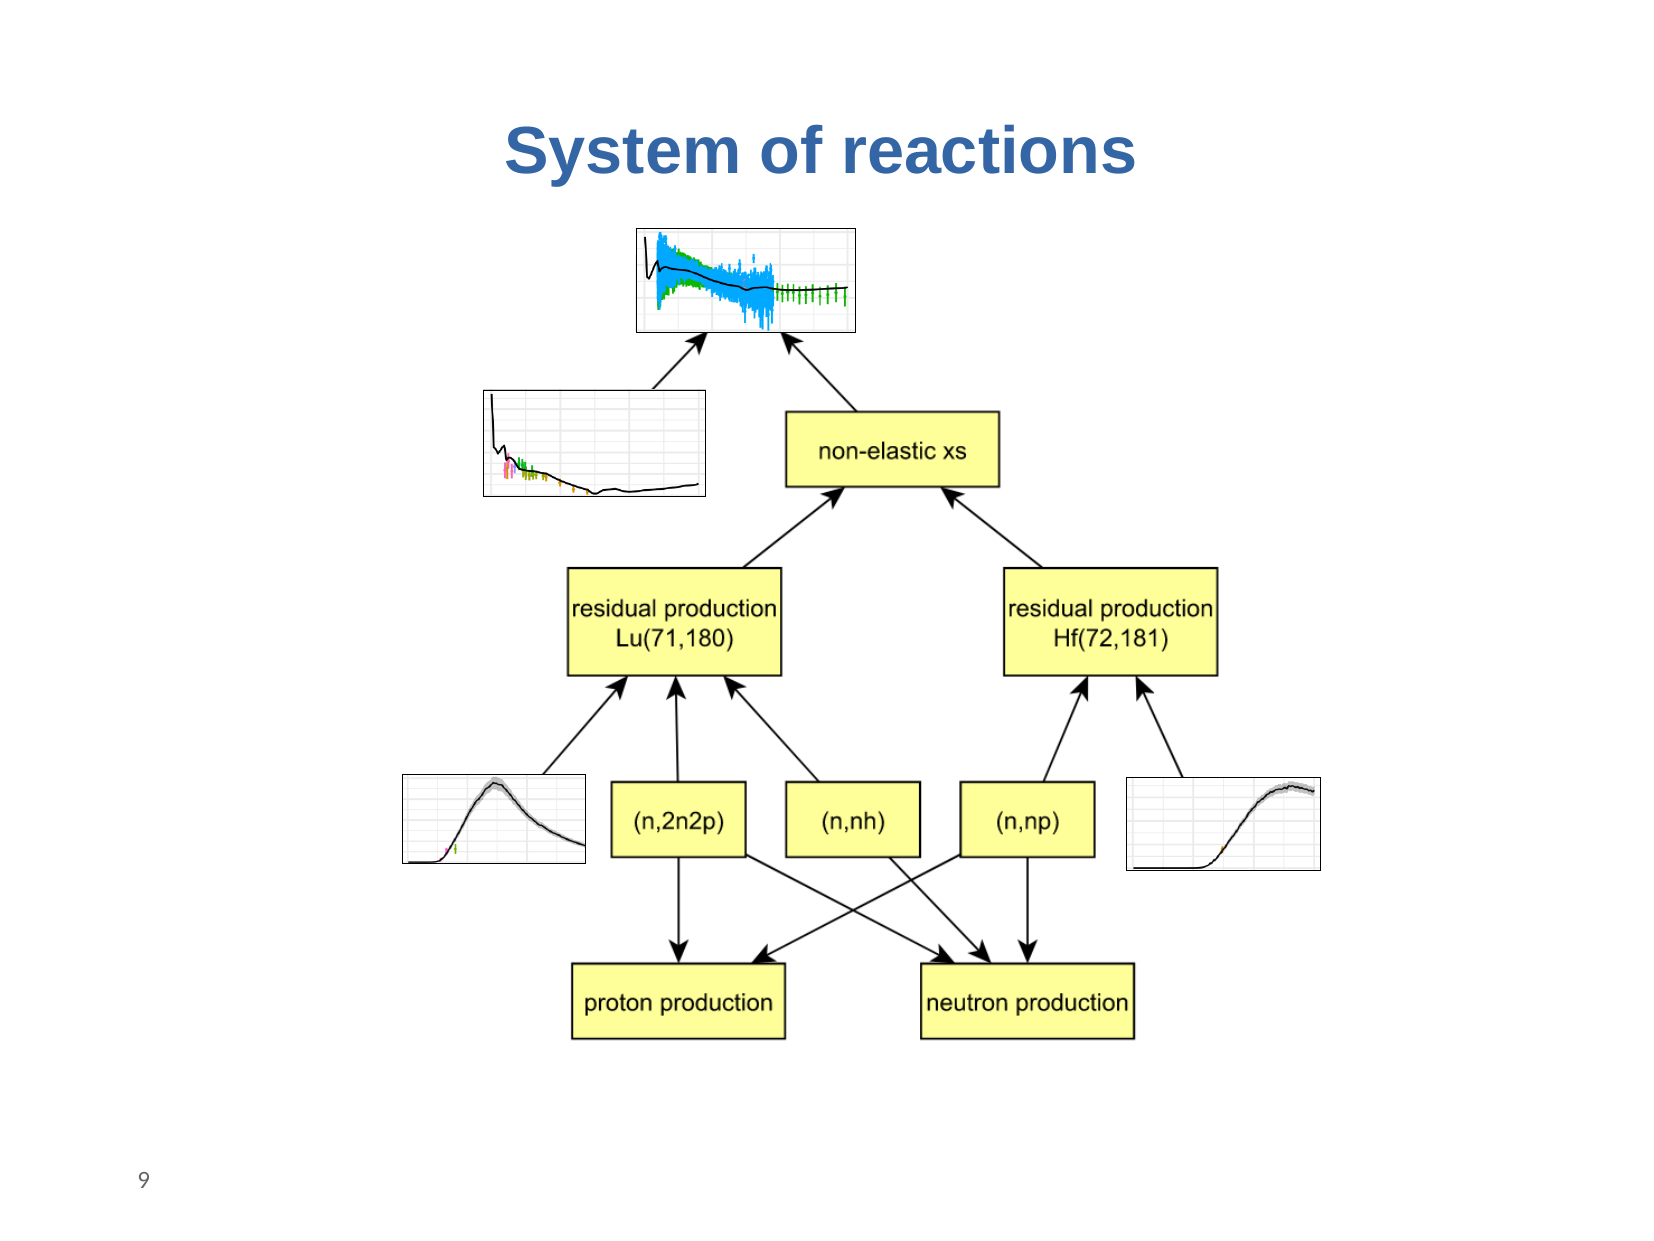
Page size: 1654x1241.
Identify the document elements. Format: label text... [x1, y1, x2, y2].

picture [402, 228, 1321, 1047]
title System of reactions [212, 47, 1430, 255]
